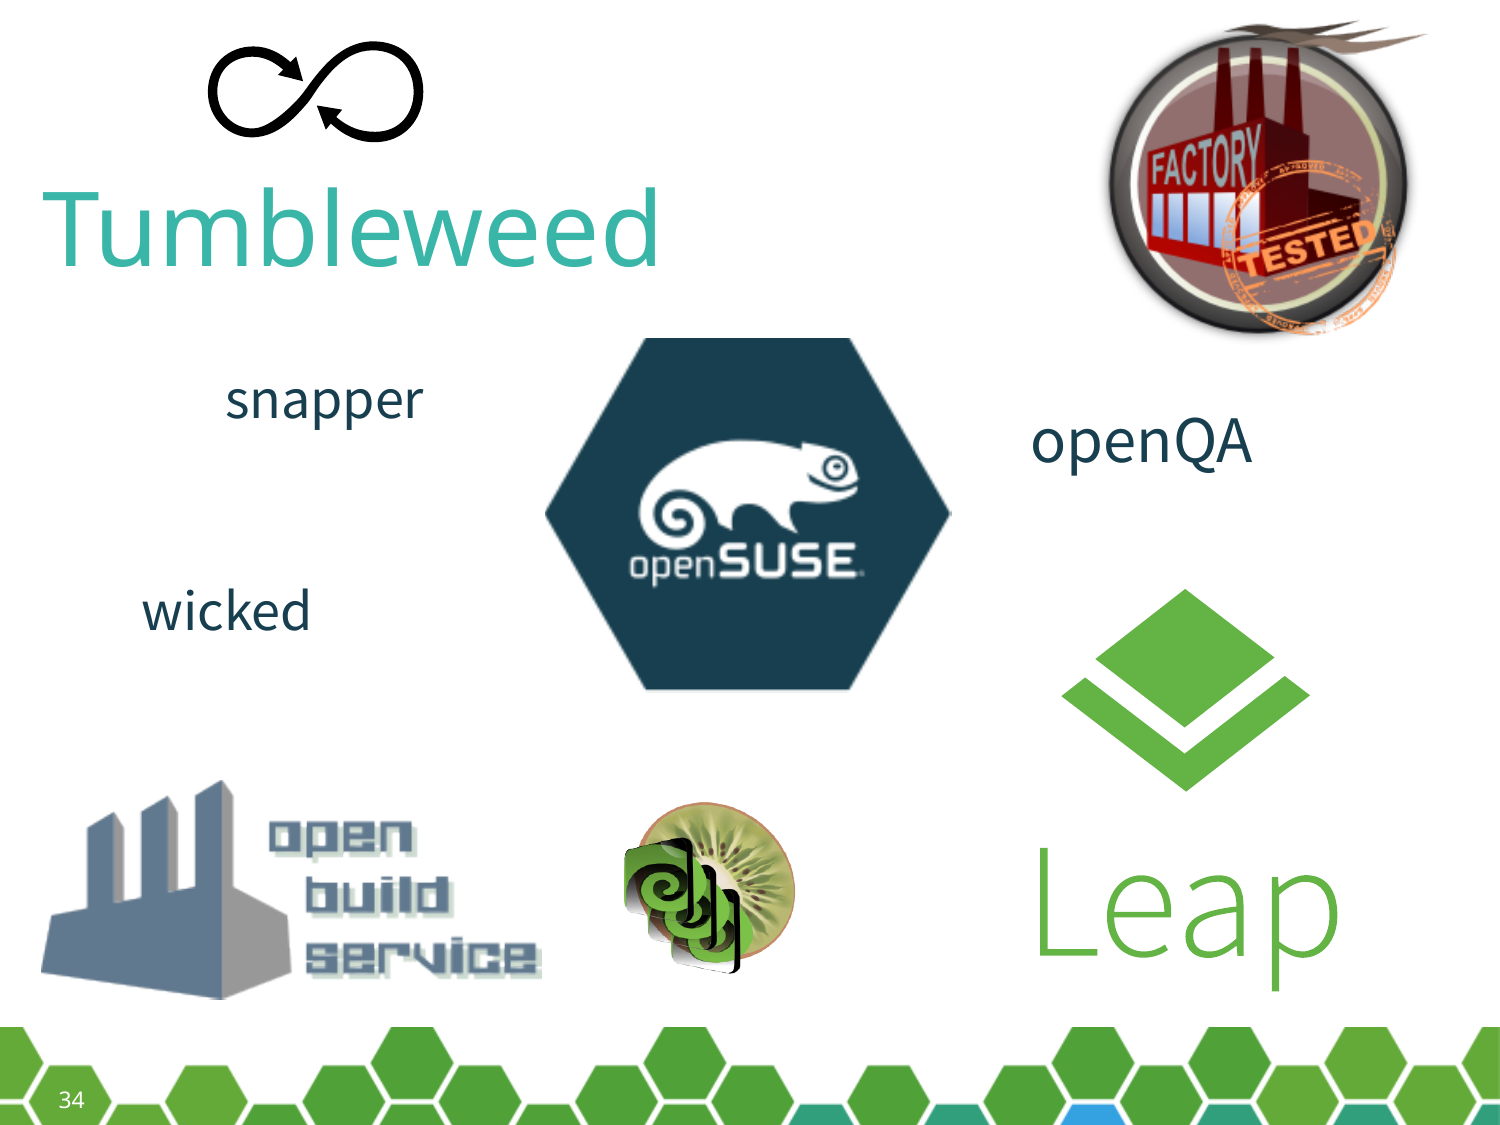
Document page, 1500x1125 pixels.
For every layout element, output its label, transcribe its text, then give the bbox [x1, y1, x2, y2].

picture [1093, 0, 1437, 367]
picture [624, 802, 796, 974]
picture [4, 3, 721, 308]
text_box wicked [126, 565, 430, 654]
picture [0, 529, 1500, 1125]
text_box openQA [1015, 389, 1280, 529]
picture [545, 338, 952, 693]
picture [41, 780, 542, 1001]
text_box snapper [210, 353, 513, 442]
